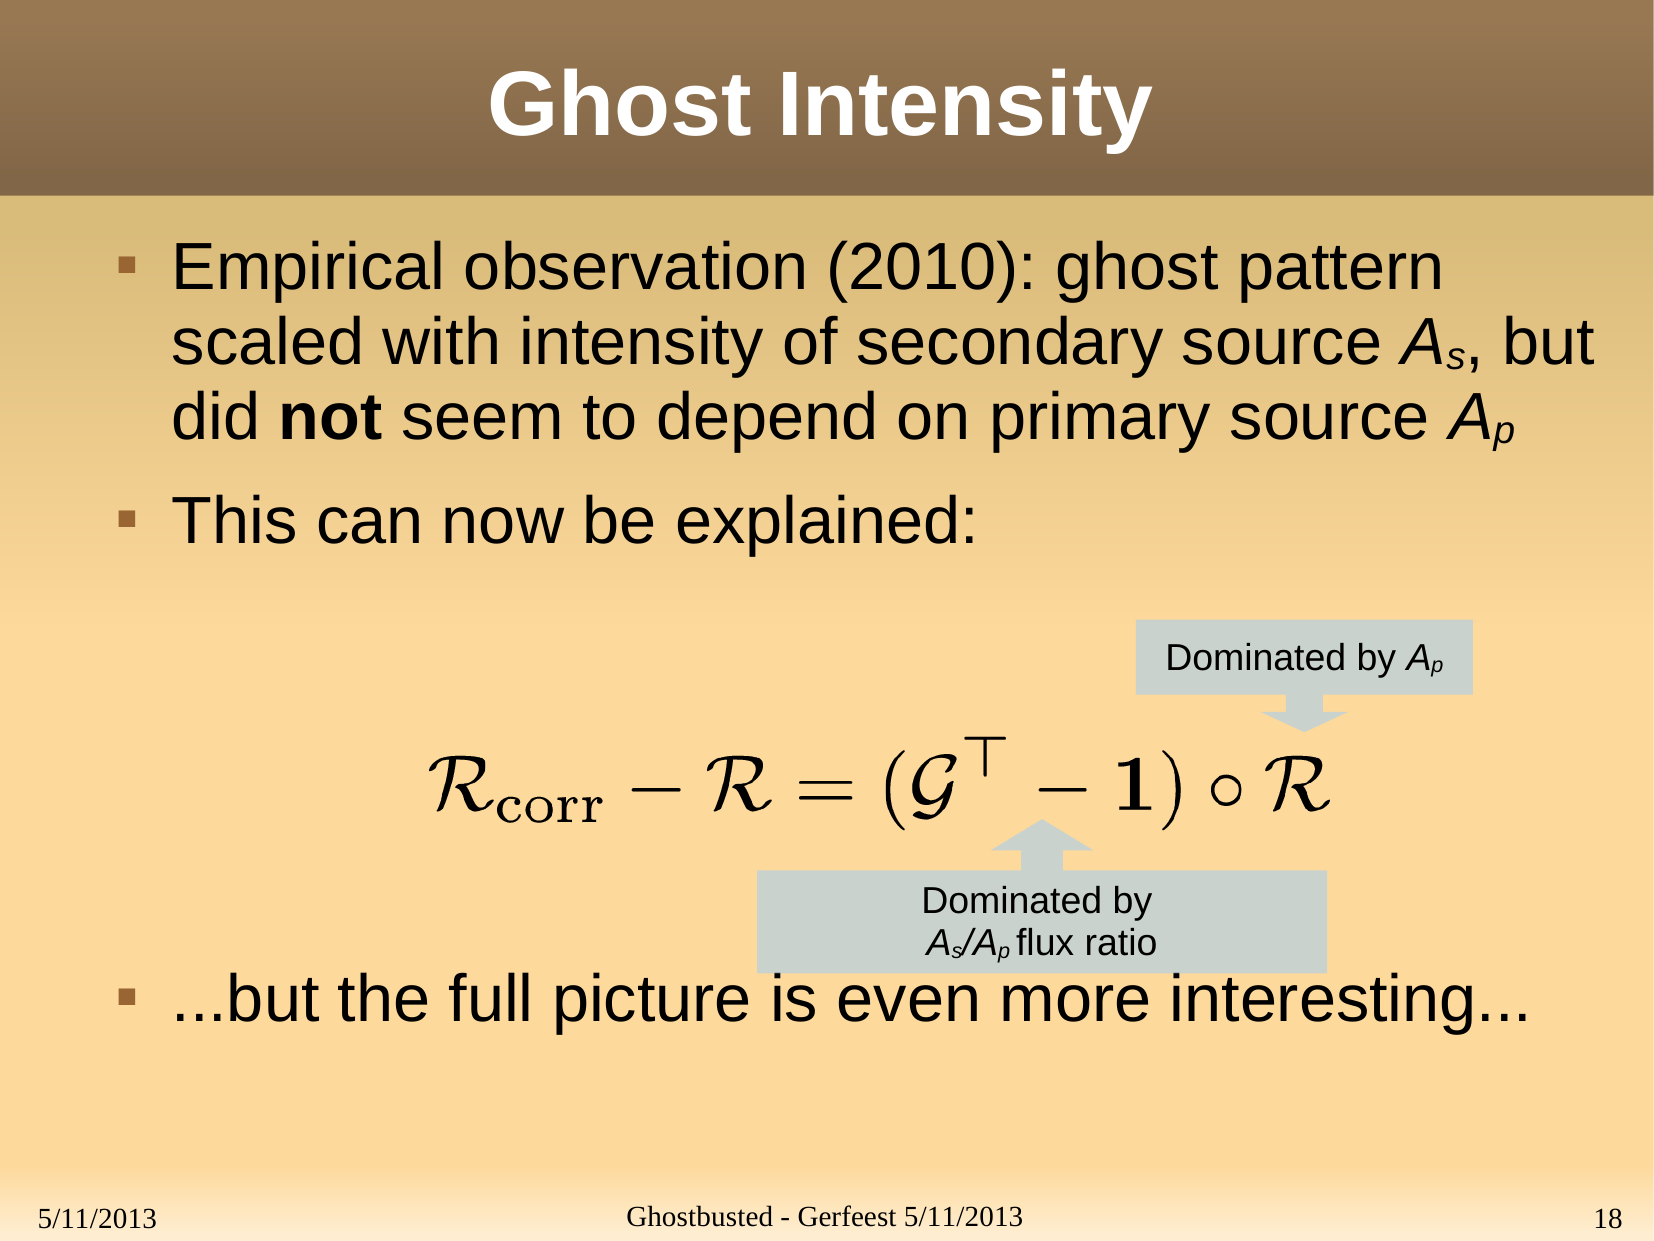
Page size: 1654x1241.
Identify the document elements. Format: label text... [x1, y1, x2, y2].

list Empirical observation (2010): ghost pattern scaled with intensity of secondary source As, but did not seem to depend on primary source Ap This can now be explained: ...but the full picture is even more interesting... [100, 229, 1607, 1080]
text_box Dominated by Ap [1135, 619, 1473, 733]
title Ghost Intensity [76, 0, 1565, 208]
picture [0, 0, 1654, 1241]
text_box Dominated by As/Ap flux ratio [757, 819, 1328, 974]
